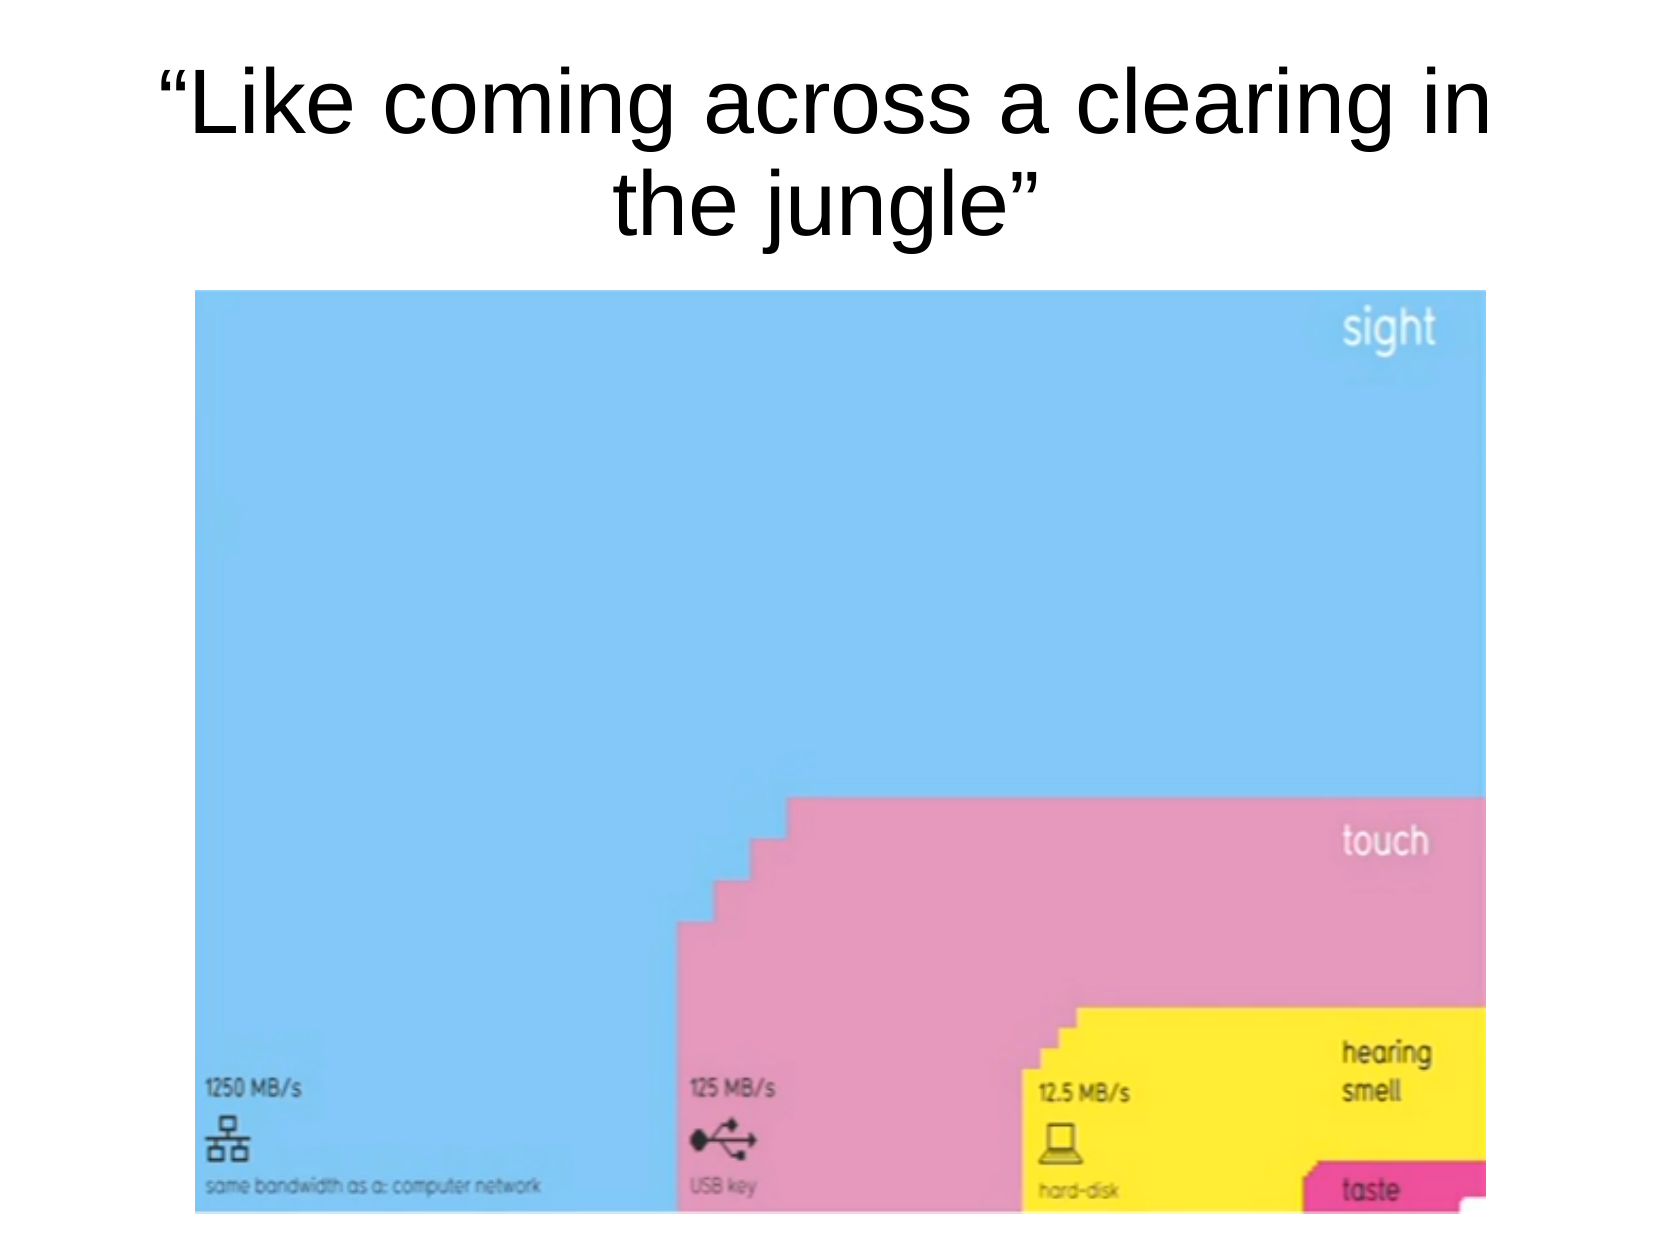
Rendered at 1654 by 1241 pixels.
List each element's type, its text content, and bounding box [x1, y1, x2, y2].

picture [195, 290, 1486, 1214]
title “Like coming across a clearing in the jungle” [82, 49, 1571, 257]
